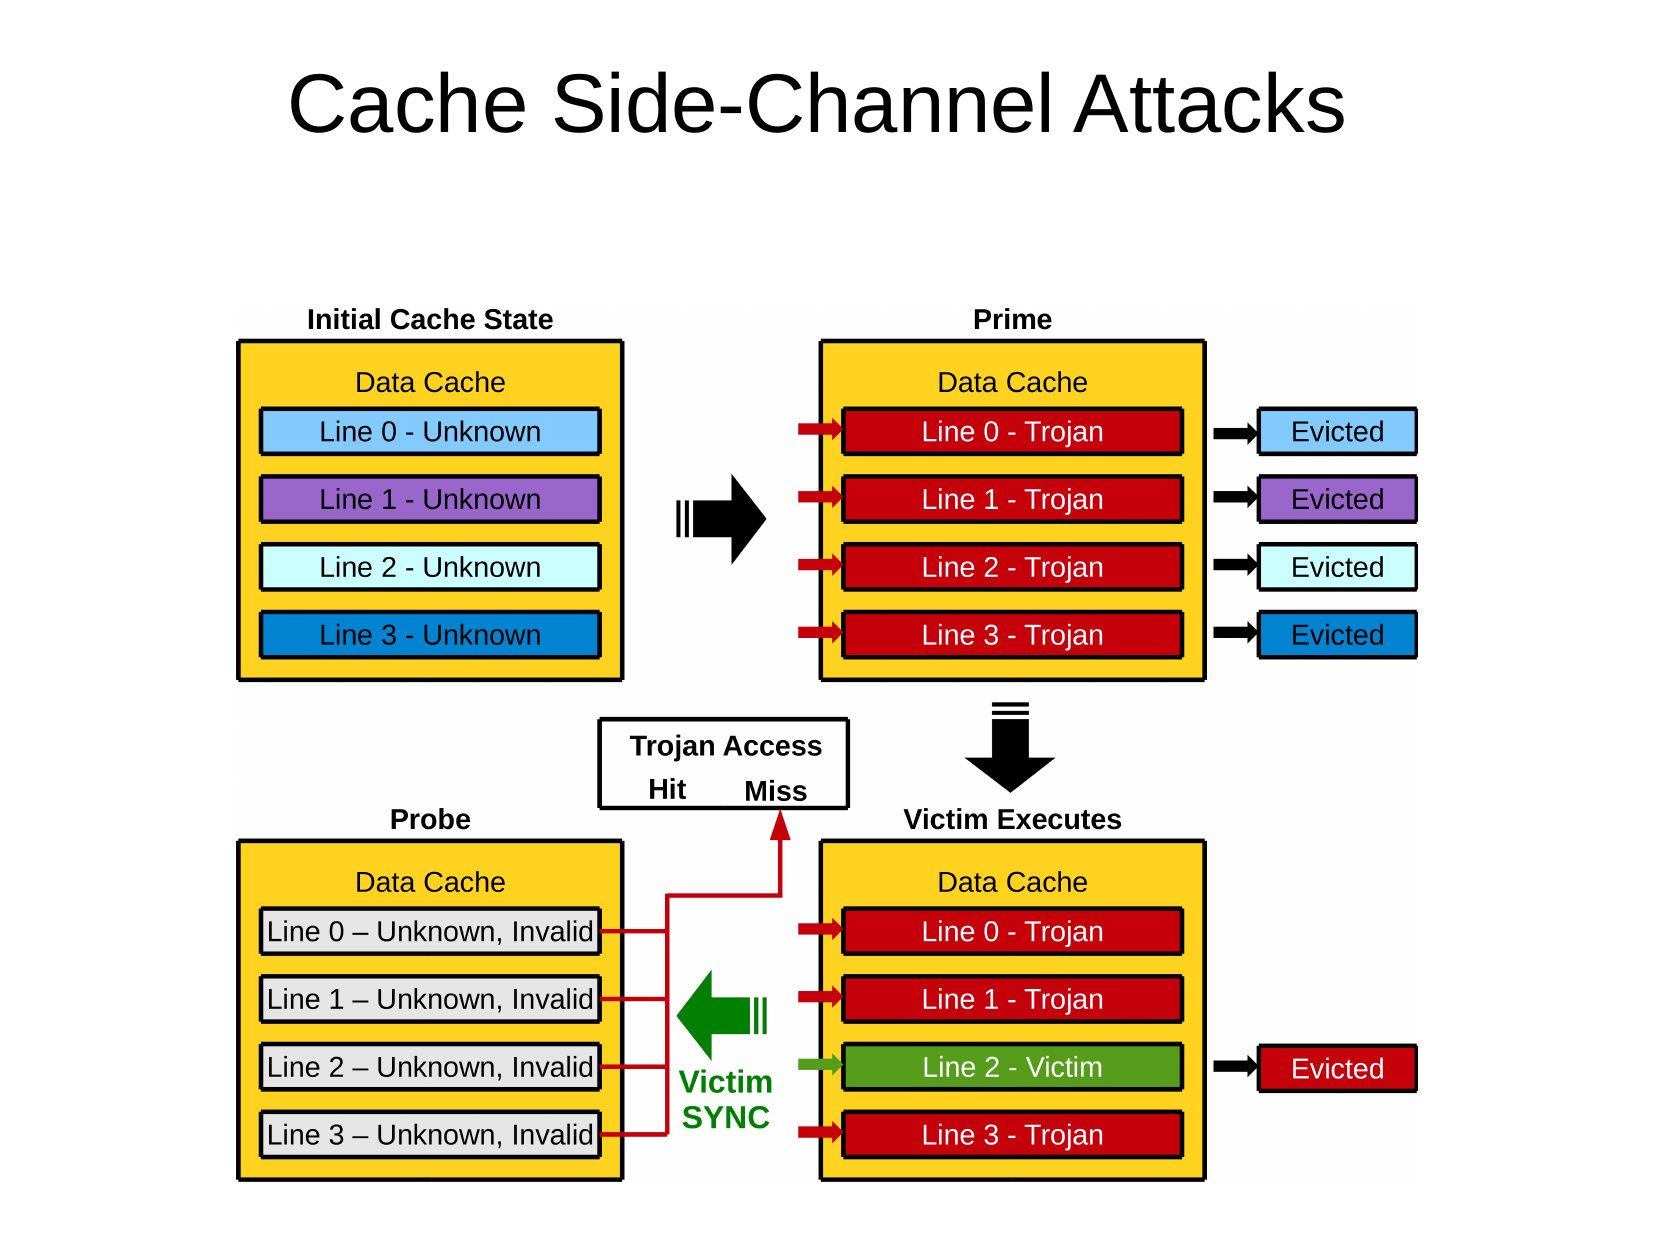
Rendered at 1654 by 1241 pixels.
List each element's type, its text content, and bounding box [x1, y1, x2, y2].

title Cache Side-Channel Attacks [59, 56, 1577, 150]
picture [236, 308, 1418, 1182]
